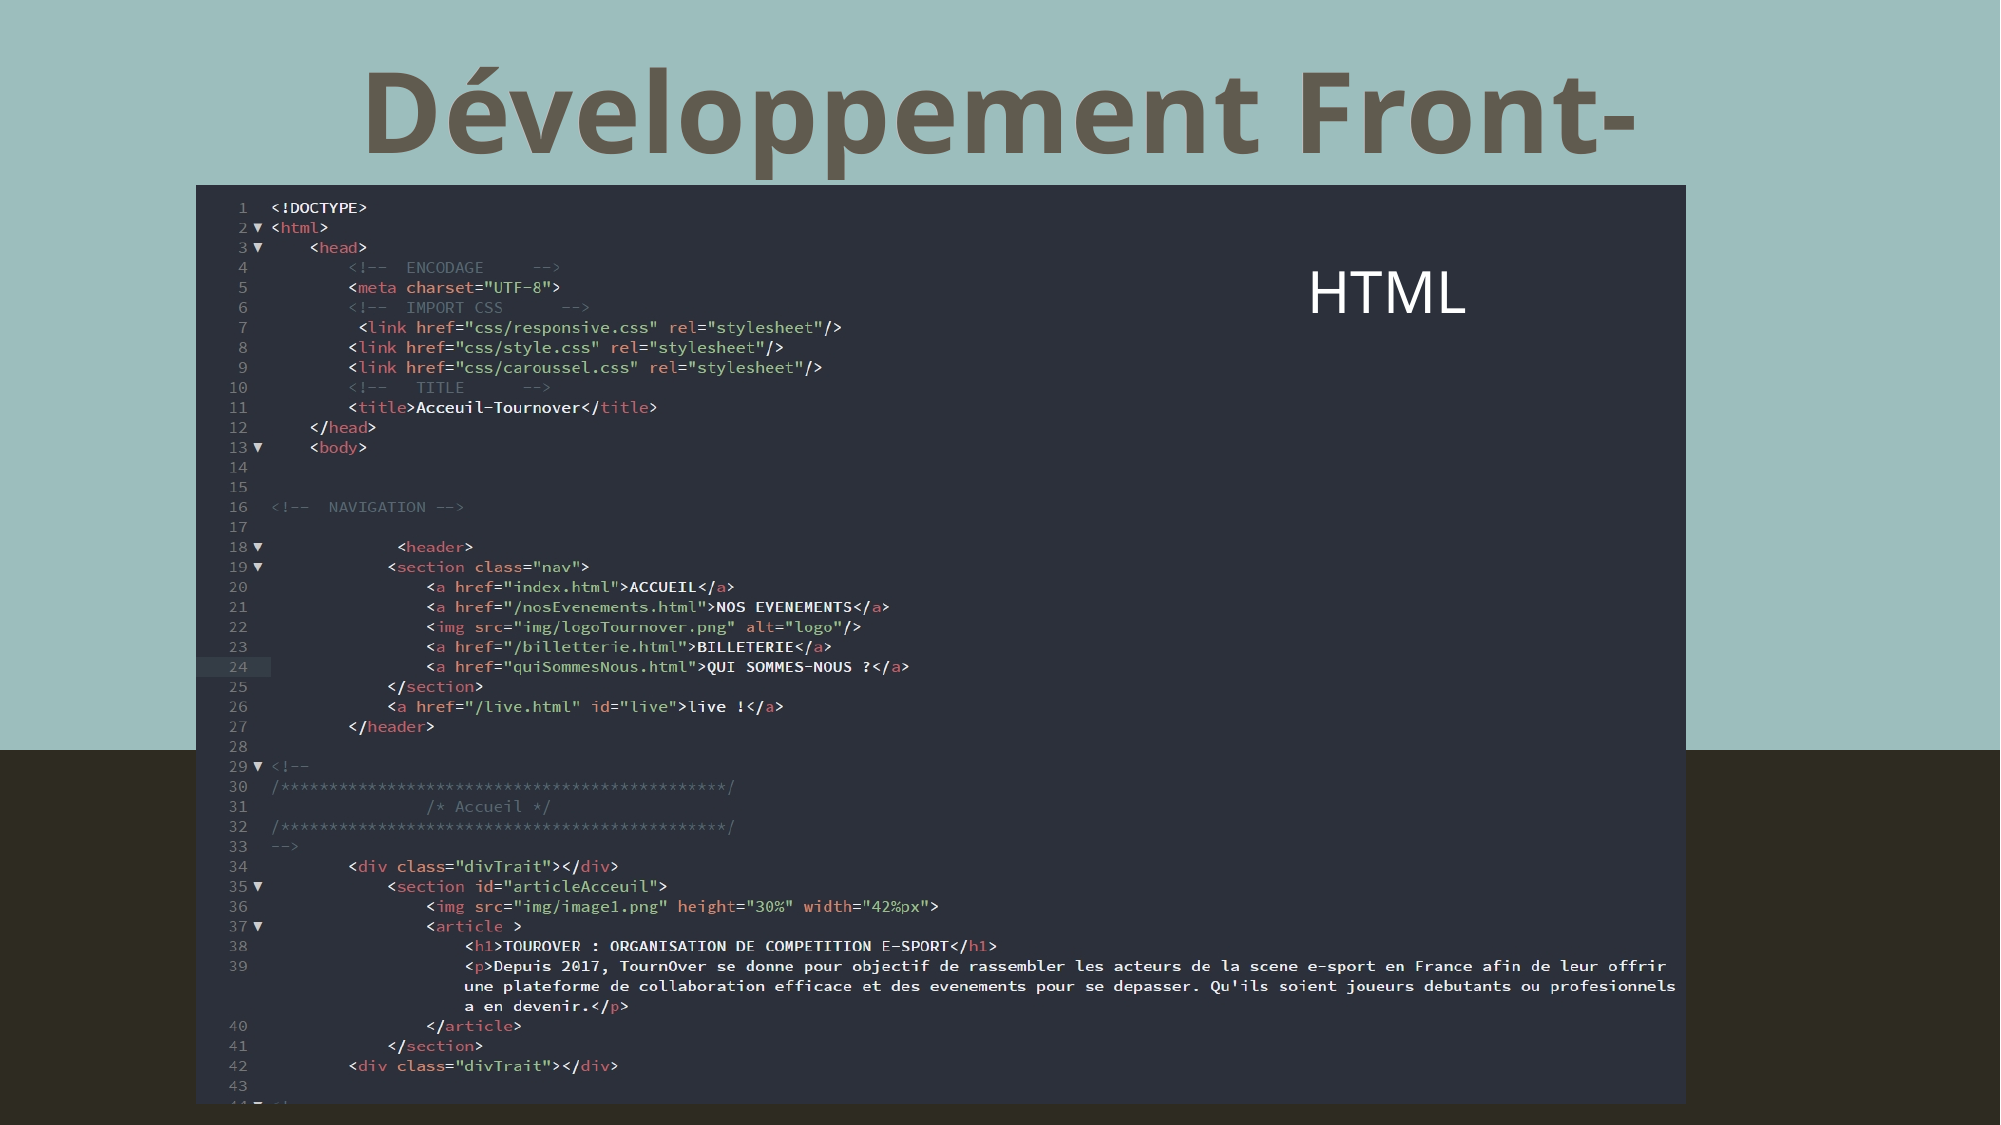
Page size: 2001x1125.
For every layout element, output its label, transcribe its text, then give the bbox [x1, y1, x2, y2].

text_box Développement Front-end [290, 34, 1710, 319]
picture [196, 185, 1686, 1104]
text_box HTML [1092, 247, 1698, 334]
